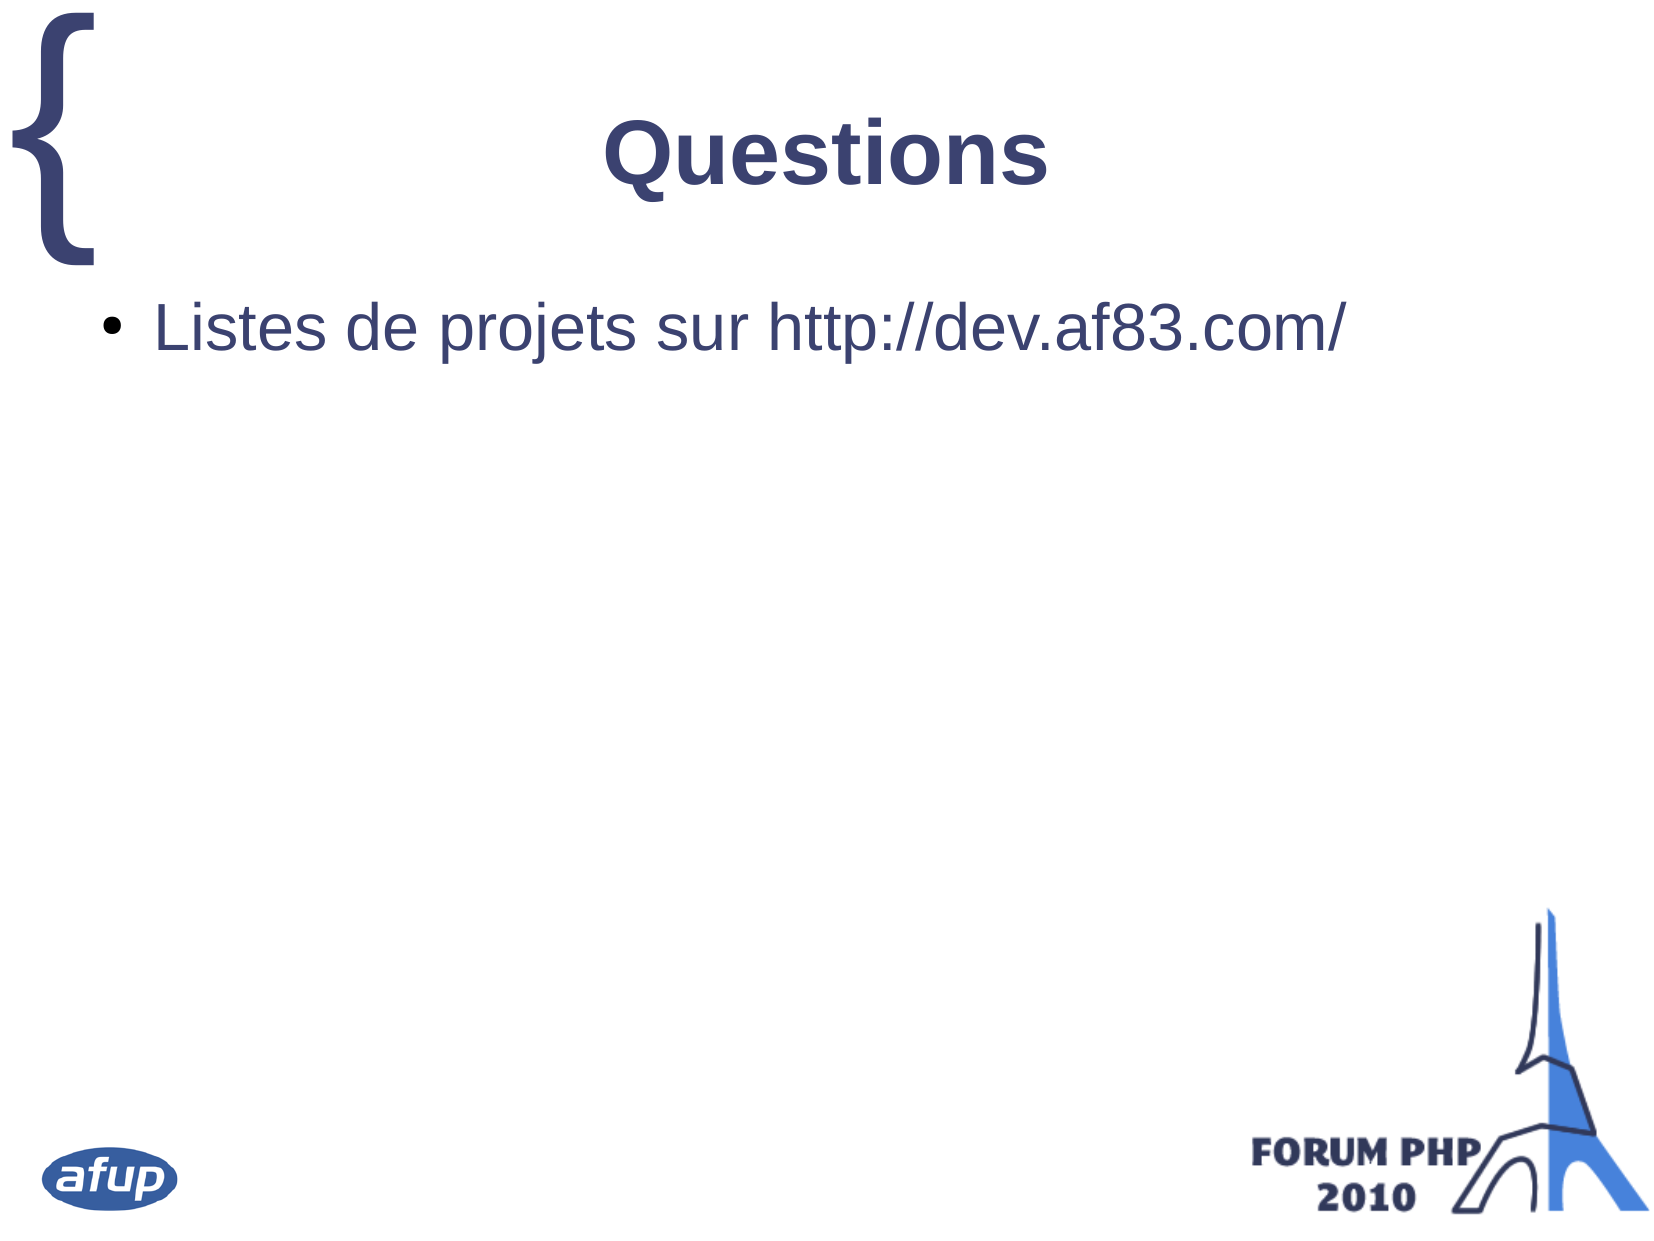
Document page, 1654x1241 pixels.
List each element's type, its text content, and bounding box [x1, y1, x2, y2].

title Questions [82, 56, 1571, 250]
picture [41, 1146, 178, 1211]
list Listes de projets sur http://dev.af83.com/ [82, 290, 1571, 1094]
picture [1240, 872, 1650, 1241]
